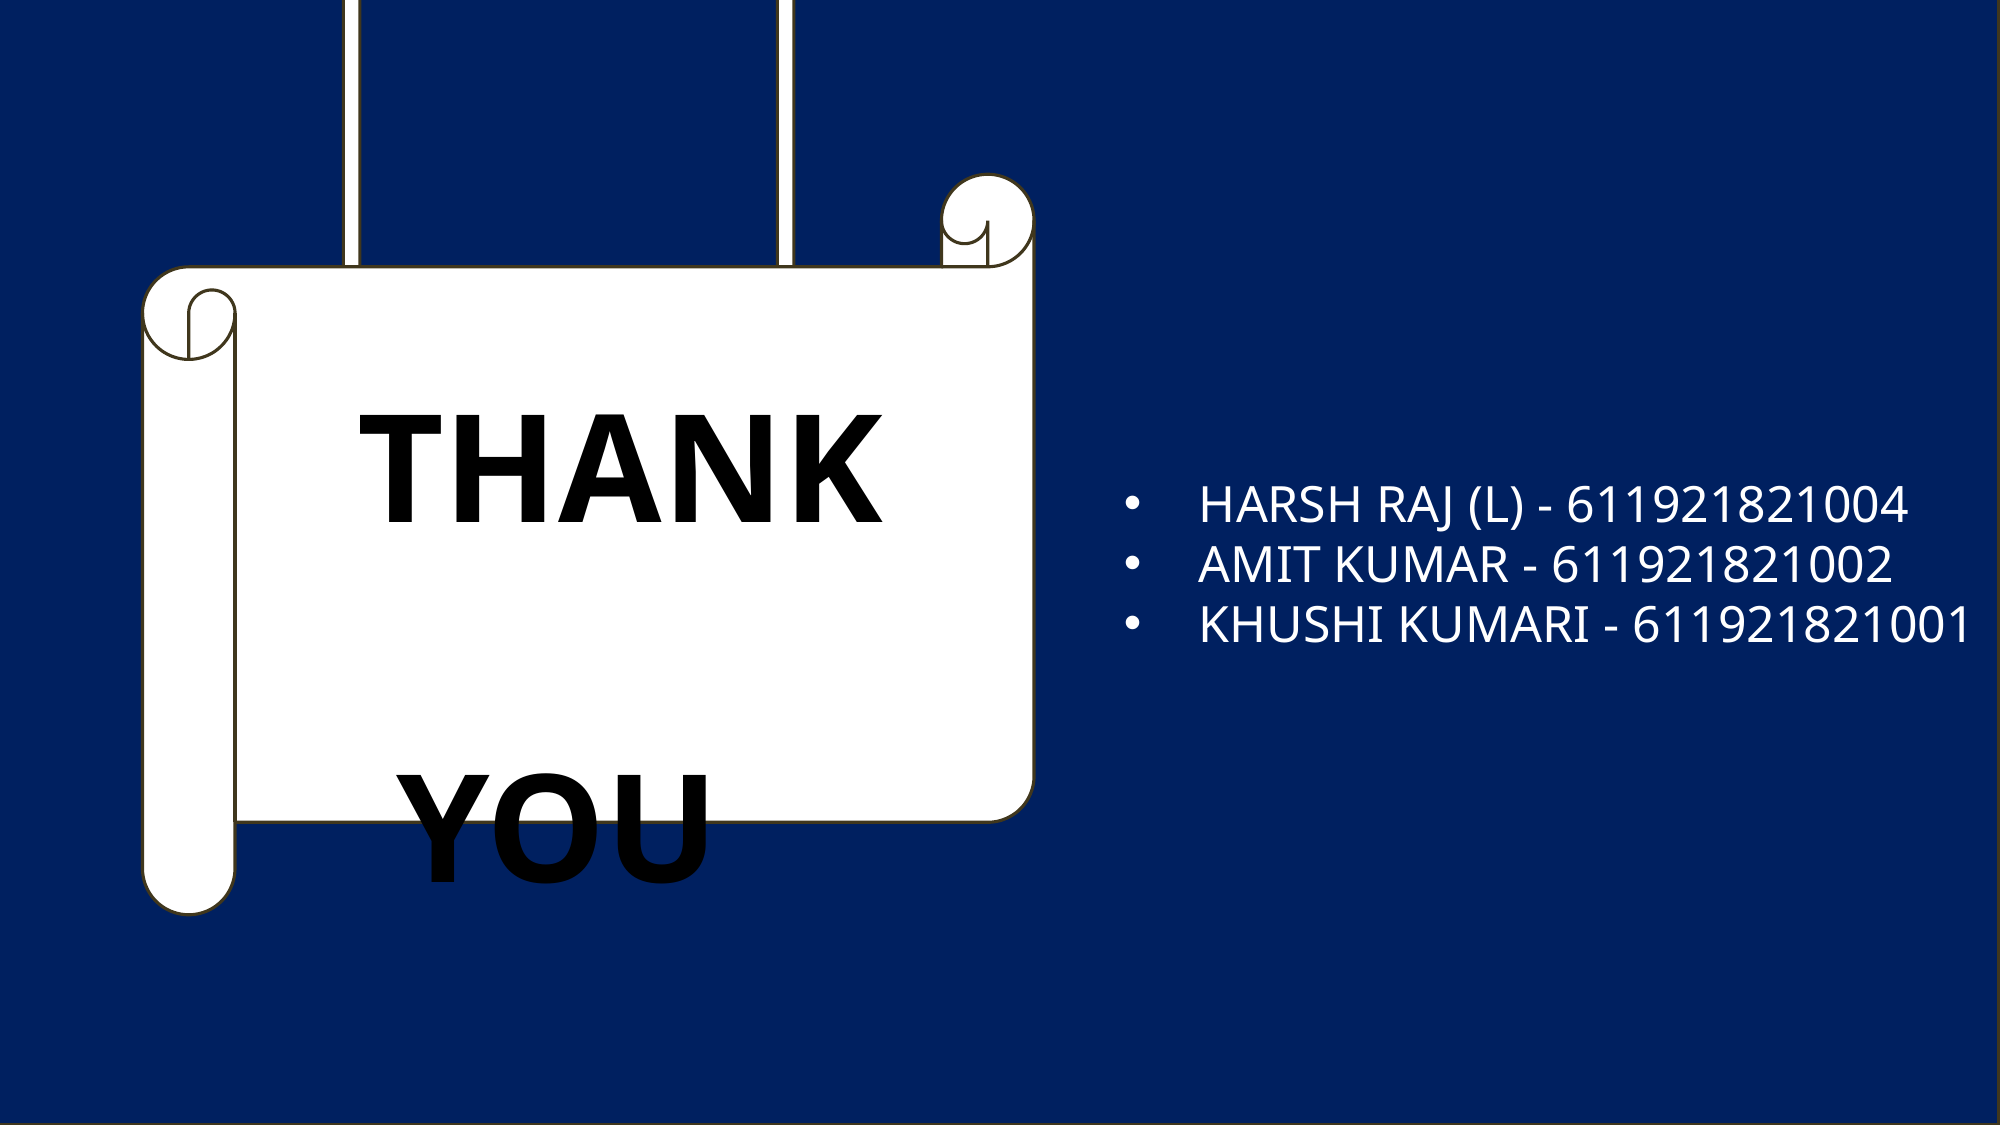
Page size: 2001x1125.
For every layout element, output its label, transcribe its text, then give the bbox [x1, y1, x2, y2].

text_box [0, 0, 2000, 1125]
text_box Committing to ongoing maintenance, security updates, and content refreshes to keep the website relevant, secure, and up-to-date with the latest industry trends and technological advancements. Regular user feedback surveys and usability testing can provide valuable input for iterative improvements and feature enhancements. [142, 174, 1035, 915]
text_box HARSH RAJ (L) - 611921821004 AMIT KUMAR - 611921821002 KHUSHI KUMARI - 611921821001 [1108, 464, 2000, 662]
text_box THANK YOU [342, 365, 900, 745]
